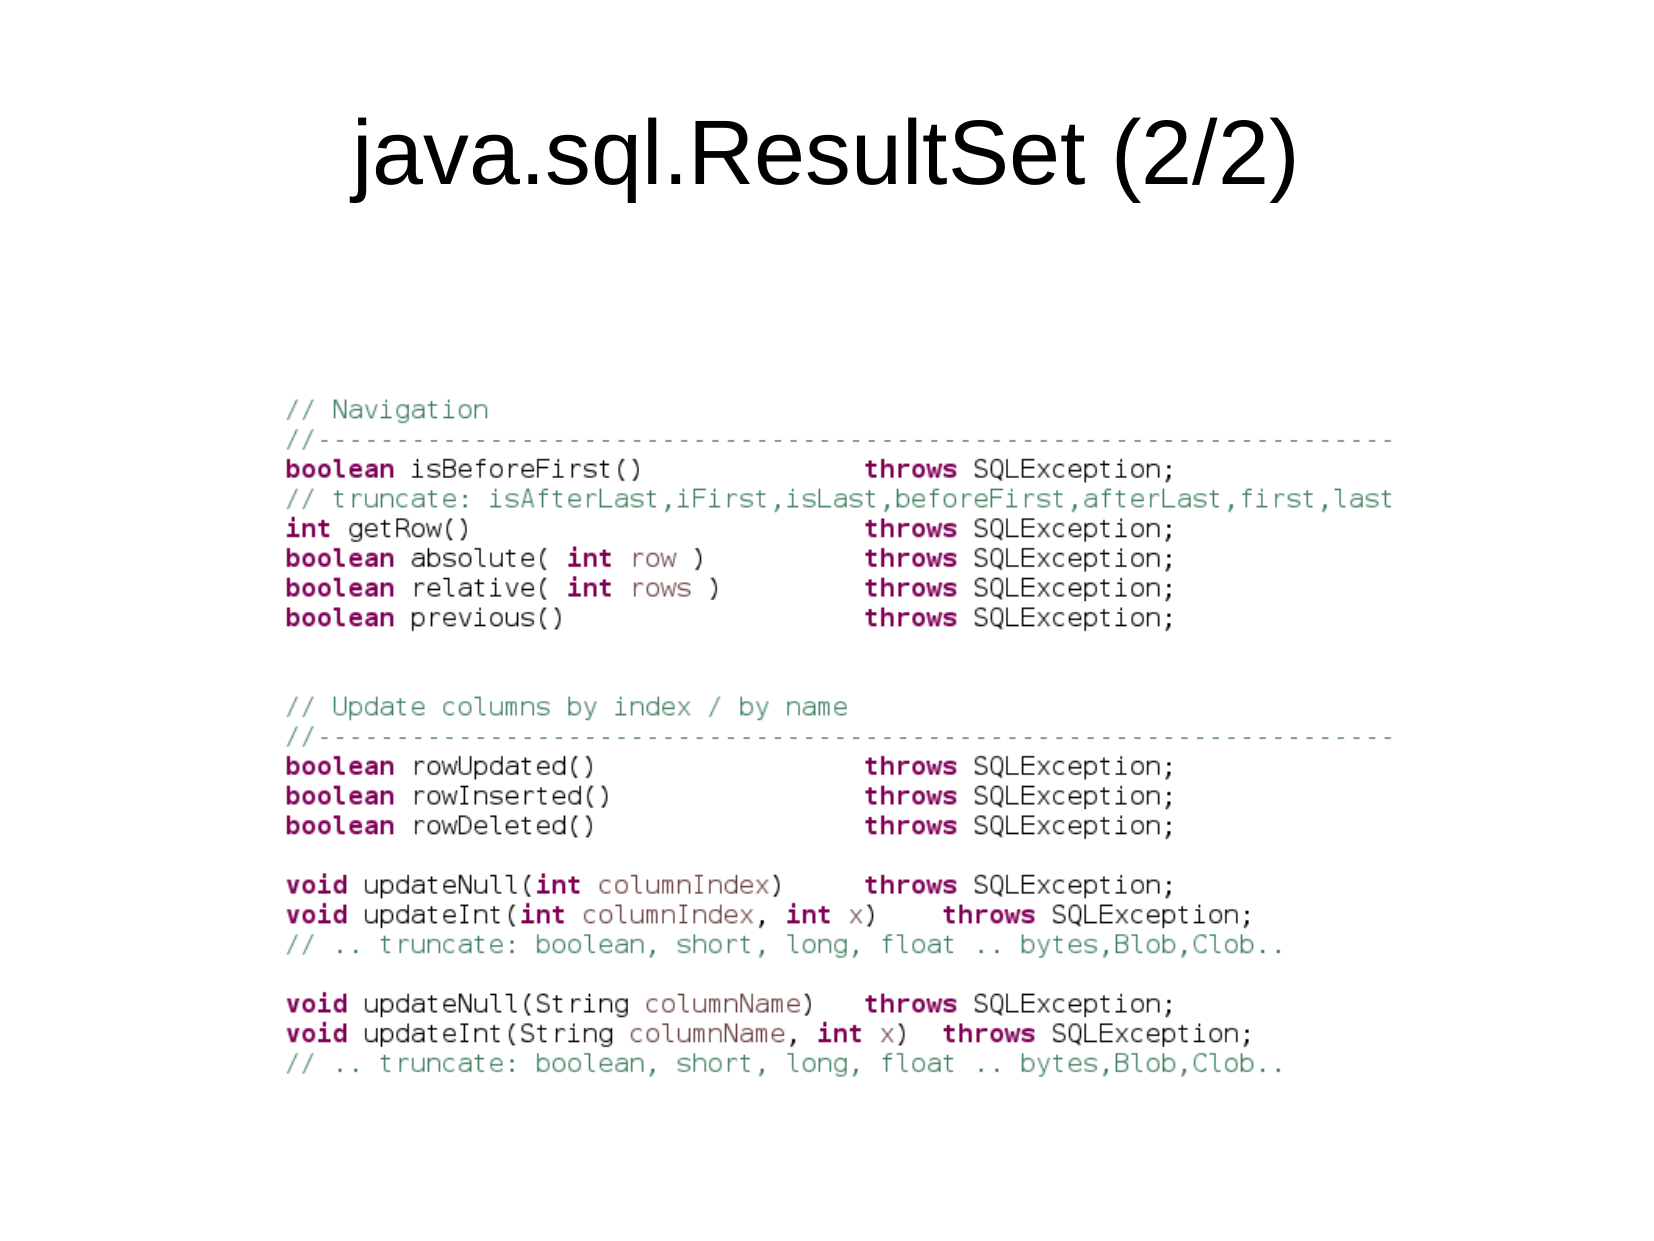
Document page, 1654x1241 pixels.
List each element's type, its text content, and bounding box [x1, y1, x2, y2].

title java.sql.ResultSet (2/2) [82, 49, 1571, 257]
picture [270, 392, 1399, 1081]
